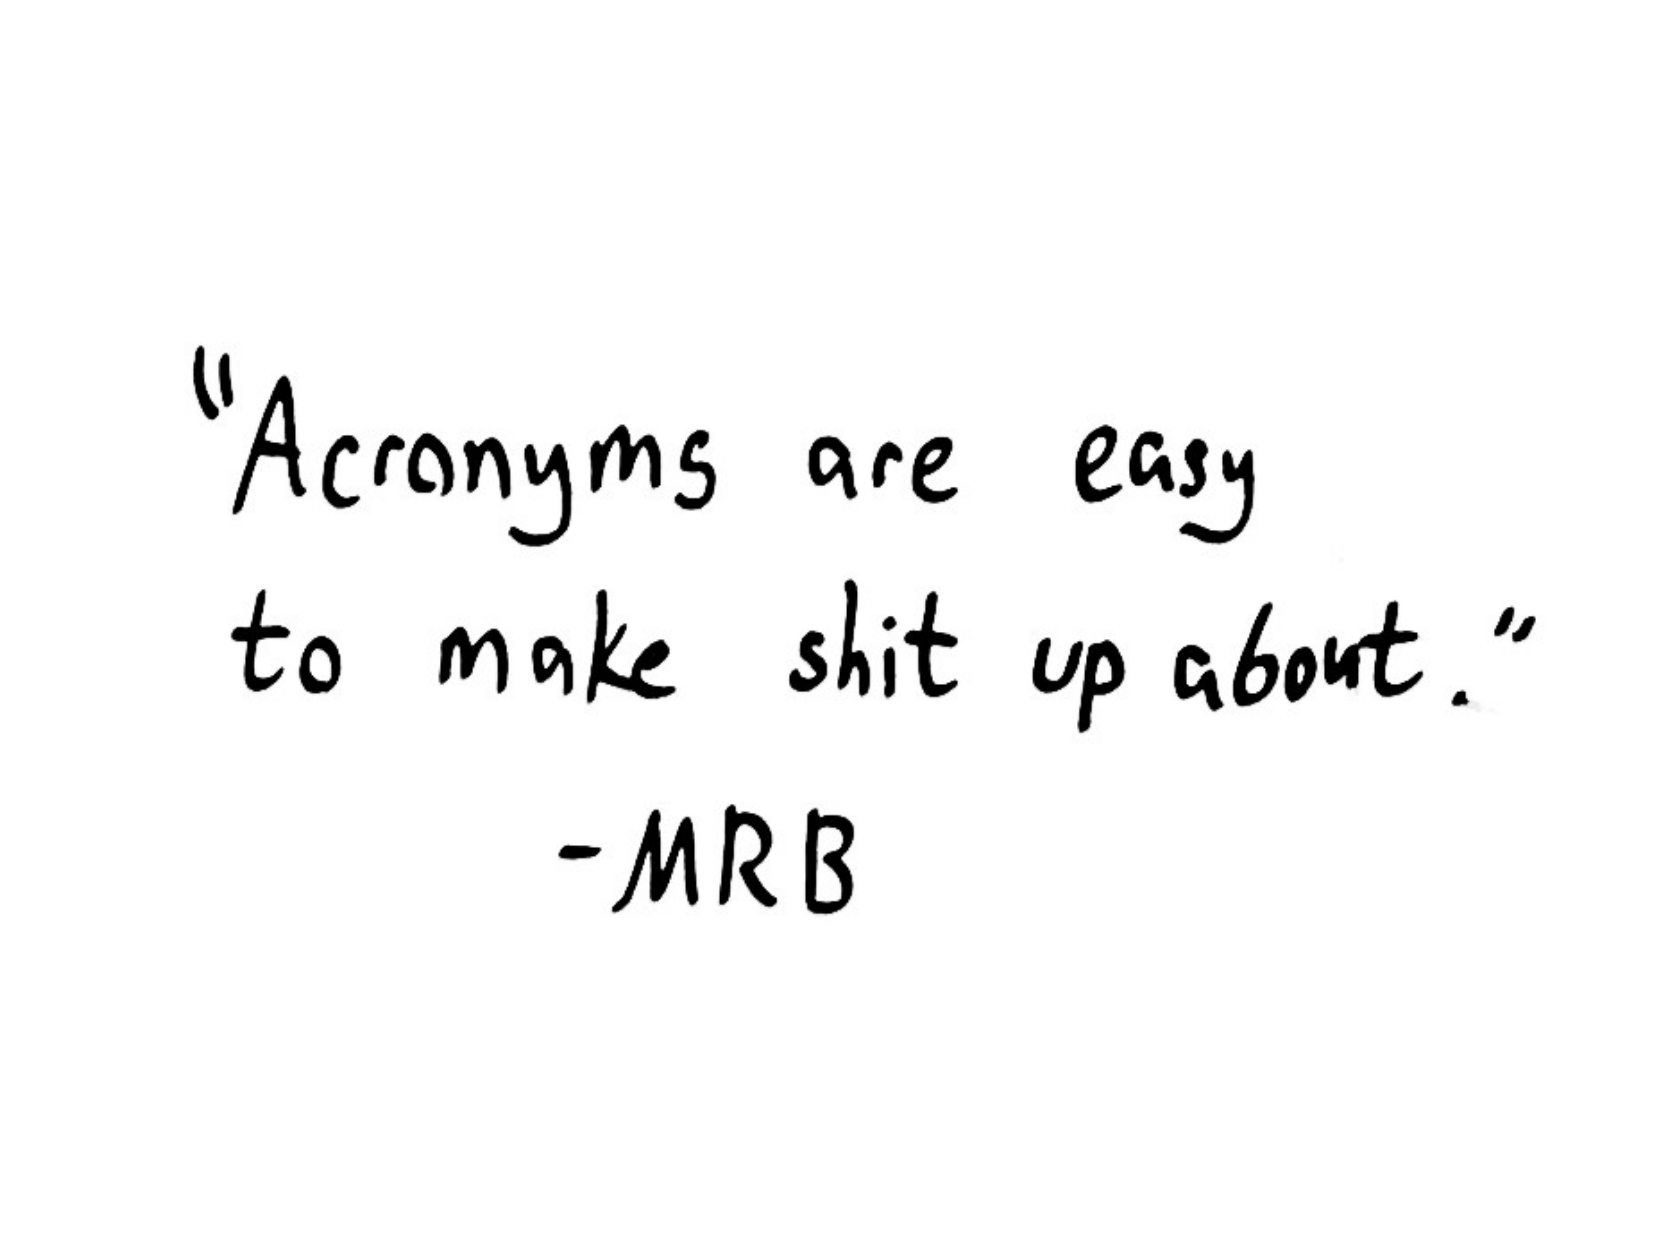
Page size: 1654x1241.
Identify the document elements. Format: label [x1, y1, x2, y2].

picture [142, 314, 1561, 975]
